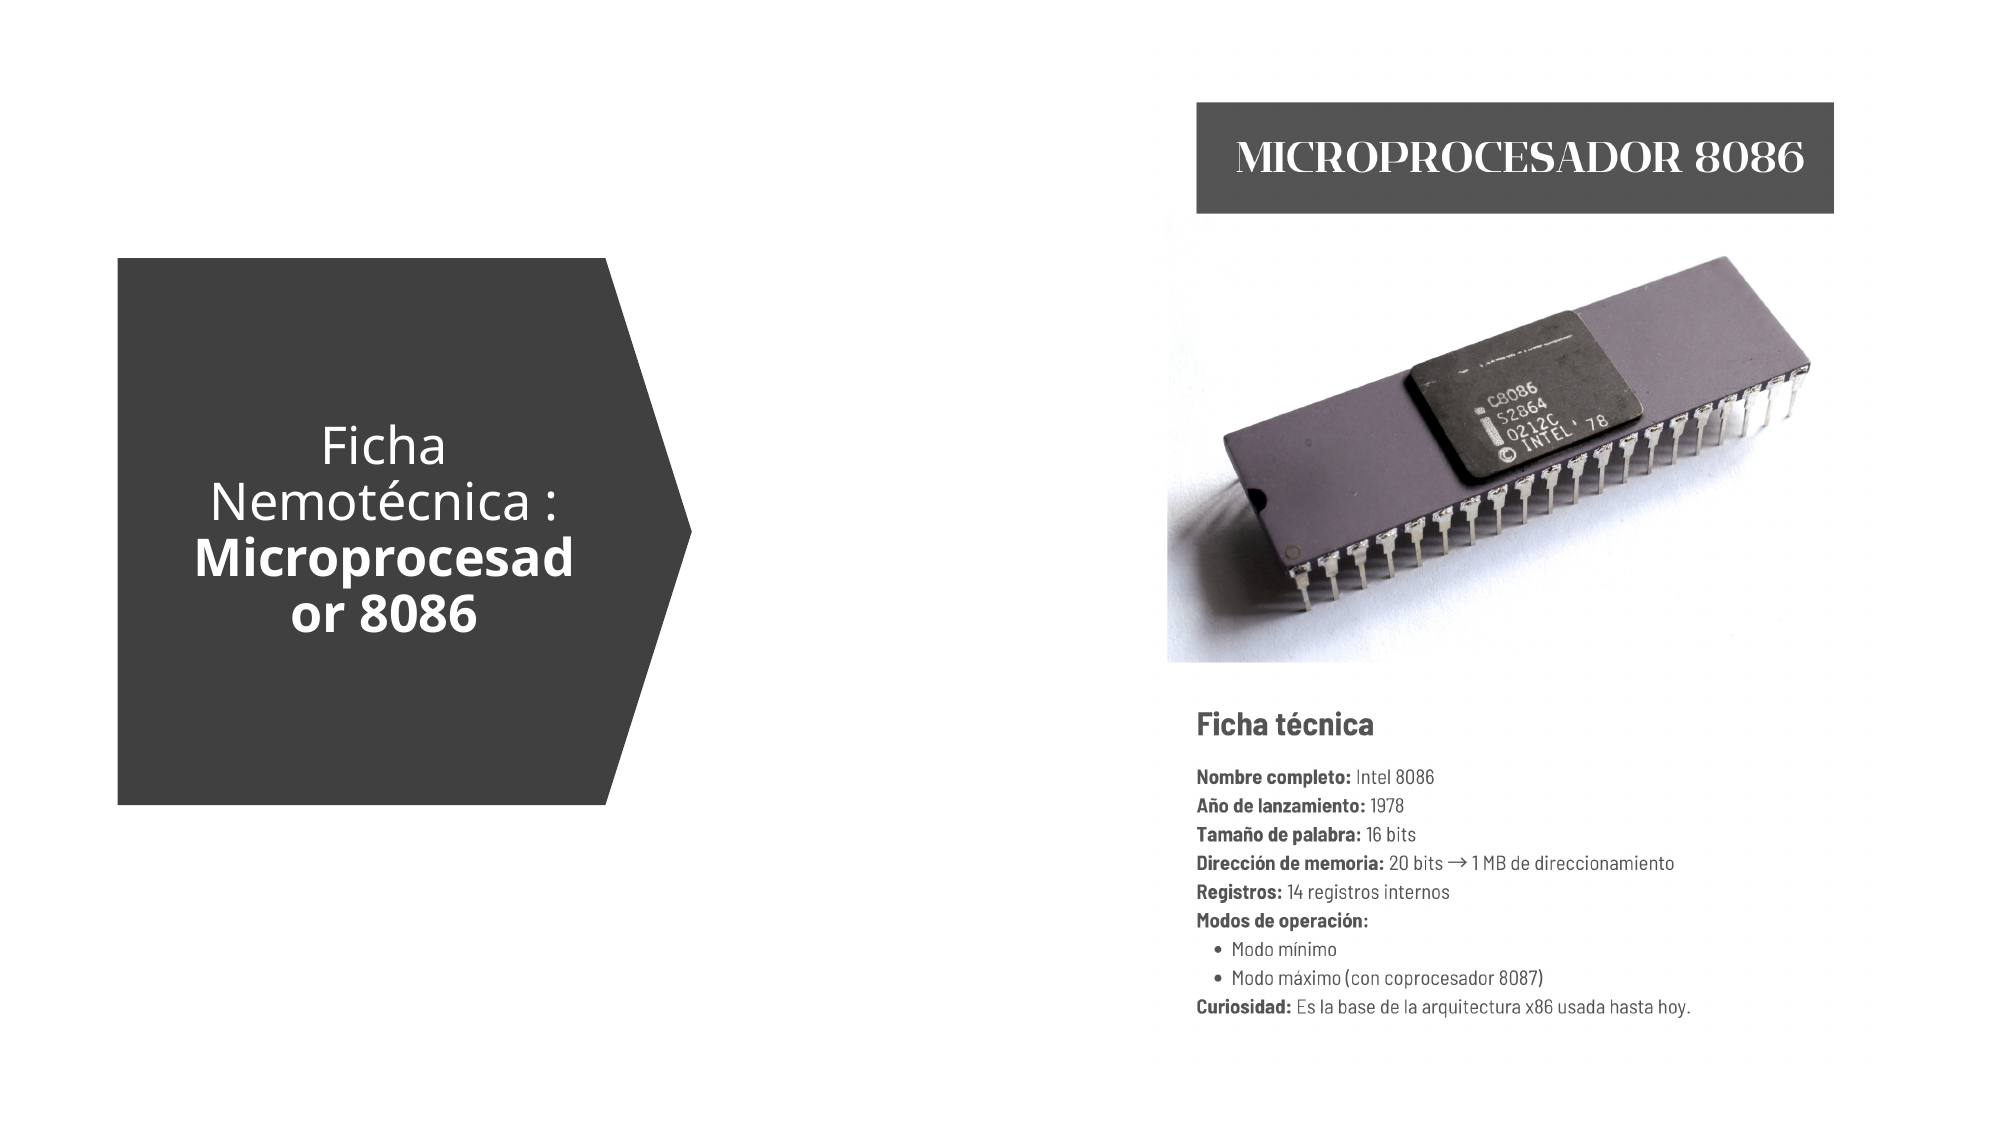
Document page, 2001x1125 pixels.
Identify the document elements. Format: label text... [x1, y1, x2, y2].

picture [1146, 43, 1884, 1082]
text_box [117, 258, 692, 806]
title Ficha Nemotécnica : Microprocesador 8086 [168, 322, 601, 741]
